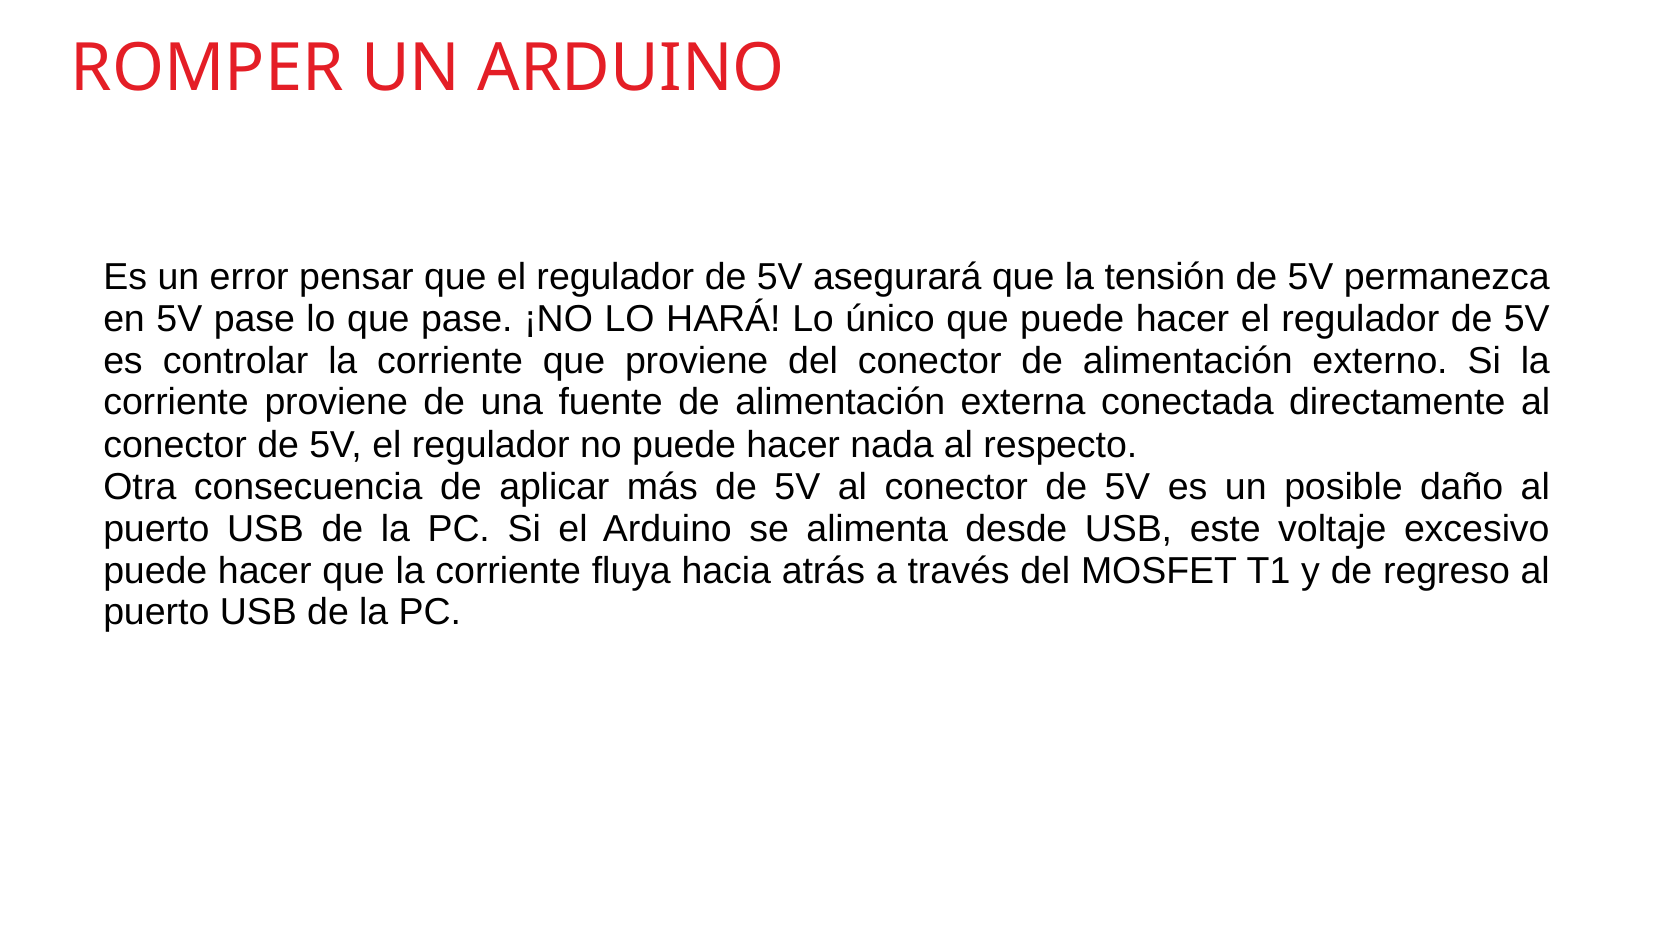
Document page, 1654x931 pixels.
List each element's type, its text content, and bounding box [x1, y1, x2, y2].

text_box Es un error pensar que el regulador de 5V asegurará que la tensión de 5V permanezca en 5V pase lo que pase. ¡NO LO HARÁ! Lo único que puede hacer el regulador de 5V es controlar la corriente que proviene del conector de alimentación externo. Si la corriente proviene de una fuente de alimentación externa conectada directamente al conector de 5V, el regulador no puede hacer nada al respecto. Otra consecuencia de aplicar más de 5V al conector de 5V es un posible daño al puerto USB de la PC. Si el Arduino se alimenta desde USB, este voltaje excesivo puede hacer que la corriente fluya hacia atrás a través del MOSFET T1 y de regreso al puerto USB de la PC. [88, 247, 1565, 669]
title ROMPER UN ARDUINO [70, 11, 1347, 118]
